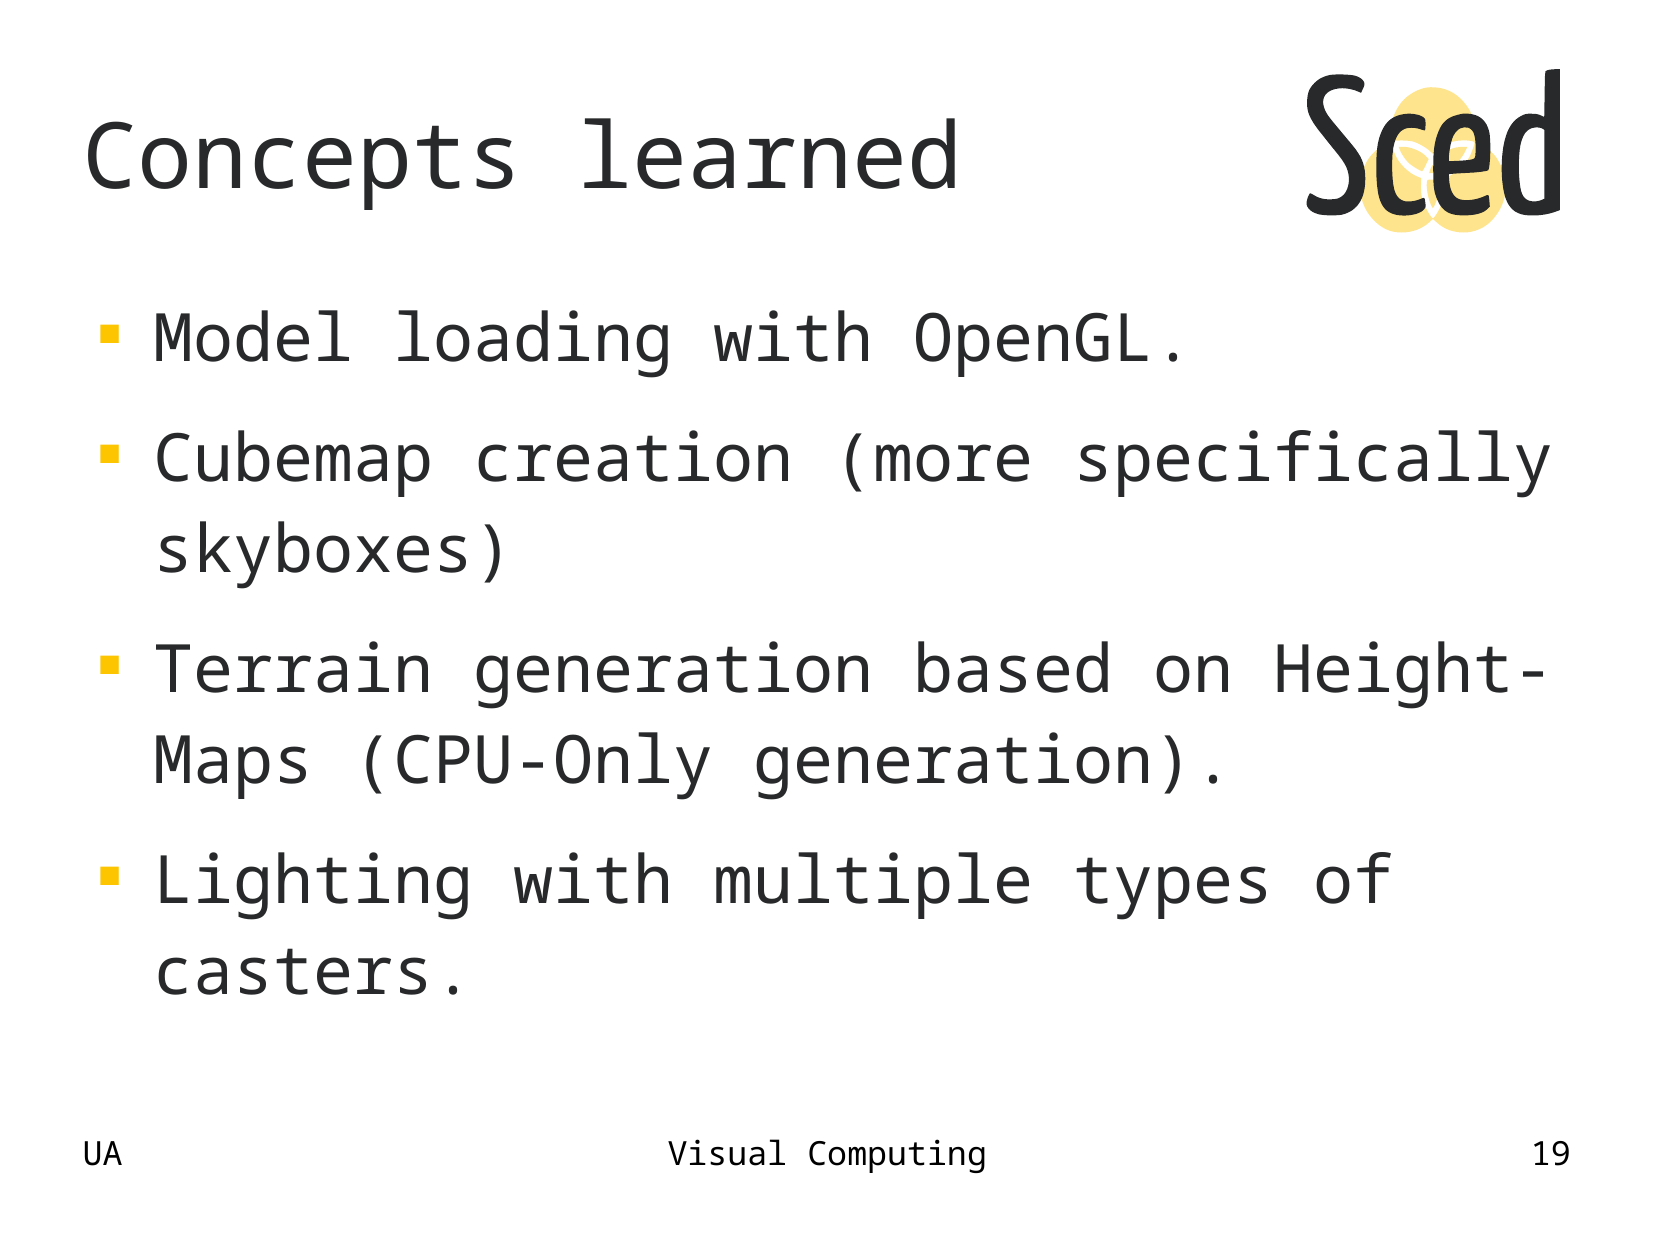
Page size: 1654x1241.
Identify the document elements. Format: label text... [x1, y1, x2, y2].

list Model loading with OpenGL. Cubemap creation (more specifically skyboxes) Terrain generation based on Height-Maps (CPU-Only generation). Lighting with multiple types of casters. [82, 290, 1571, 1088]
title Concepts learned [82, 49, 1163, 257]
